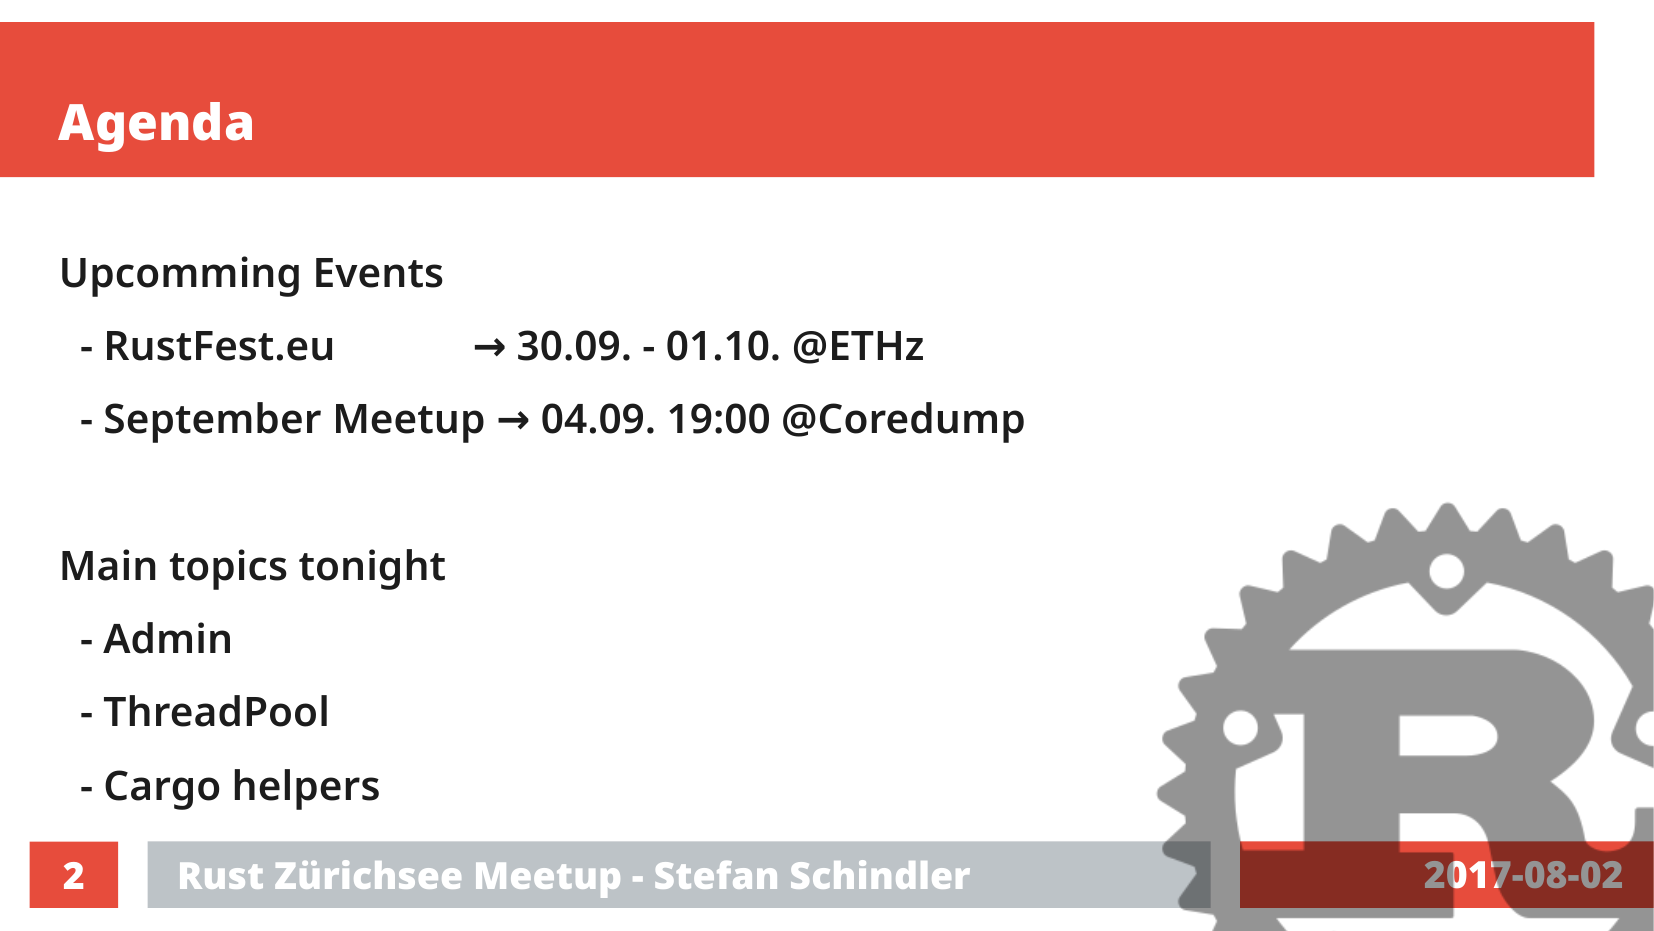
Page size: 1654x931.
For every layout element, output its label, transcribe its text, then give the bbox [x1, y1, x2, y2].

title Agenda [59, 44, 1595, 156]
picture [1053, 399, 1654, 931]
list Upcomming Events - RustFest.eu → 30.09. - 01.10. @ETHz - September Meetup → 04.09. 19:00 @Coredump Main topics tonight - Admin - ThreadPool - Cargo helpers [59, 243, 1565, 820]
